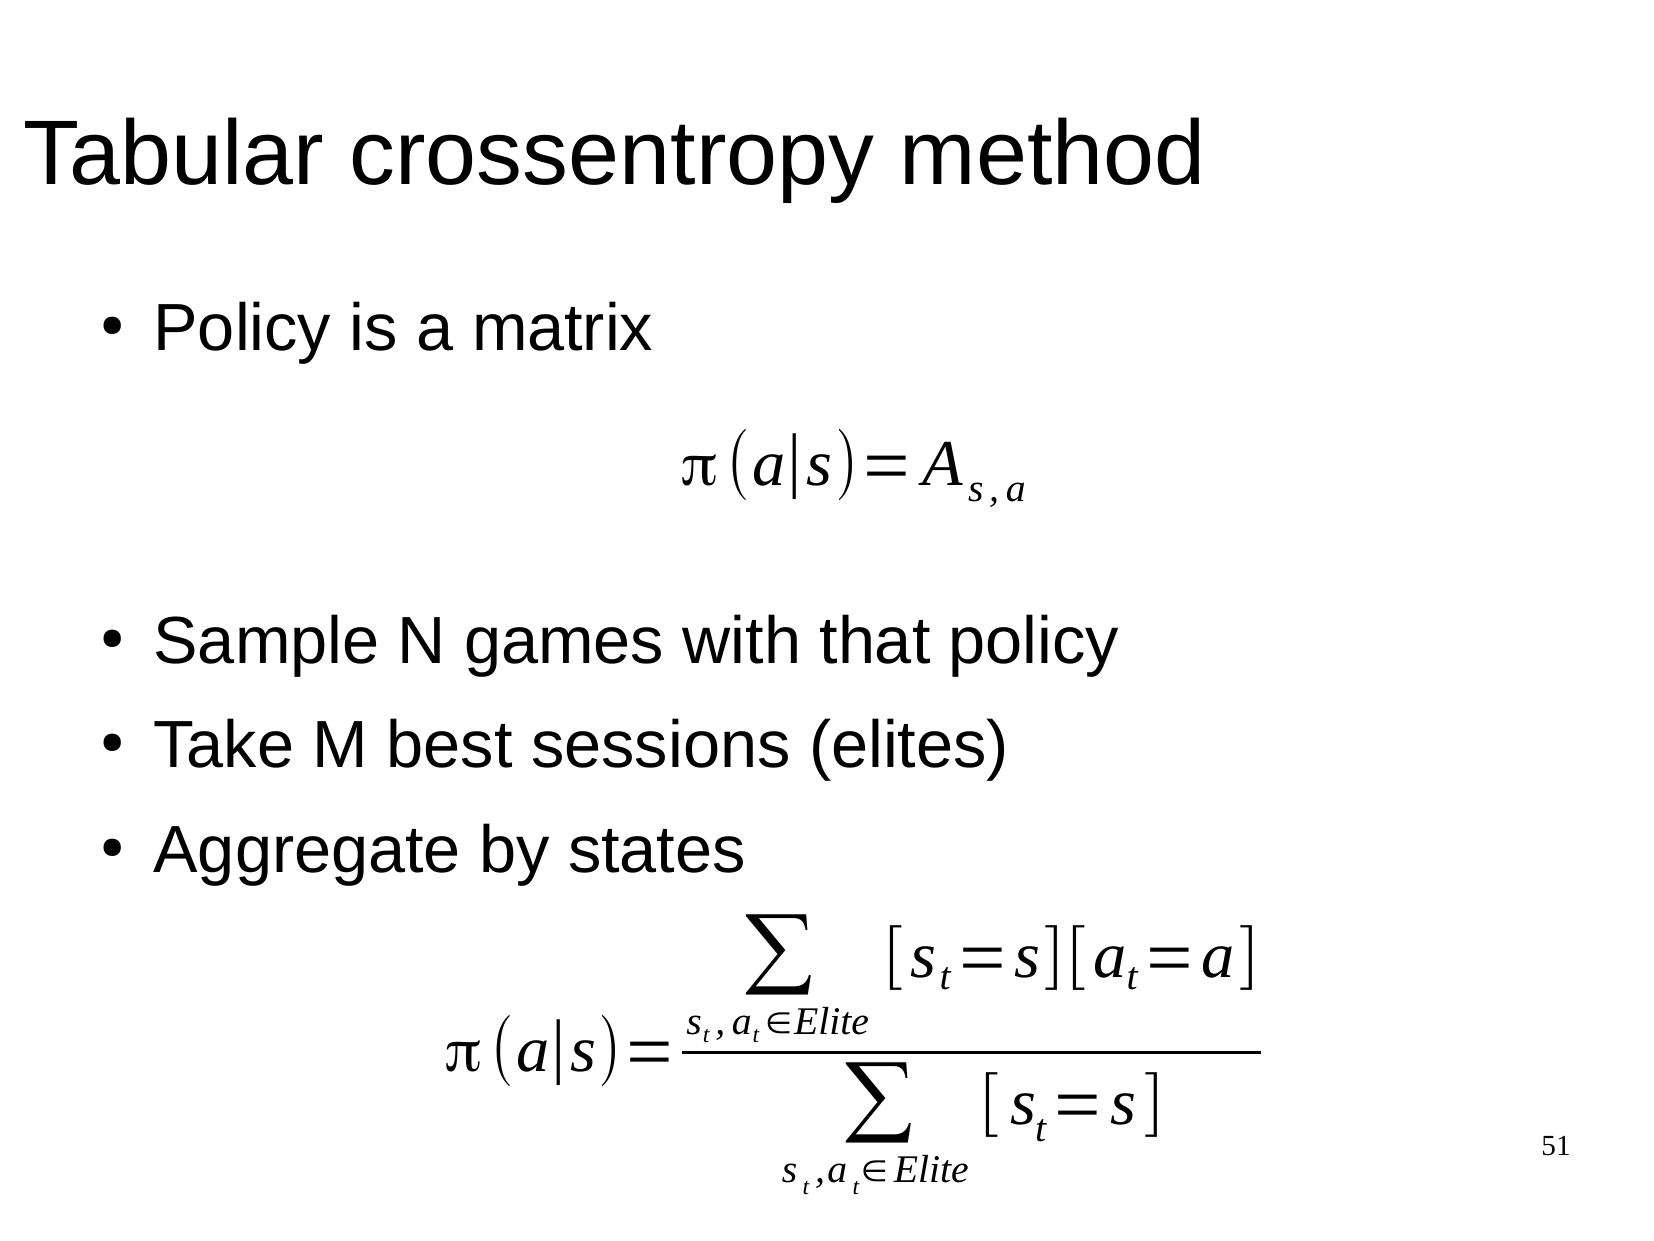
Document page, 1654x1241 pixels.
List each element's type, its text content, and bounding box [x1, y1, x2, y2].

chart [664, 423, 1041, 509]
title Tabular crossentropy method [23, 49, 1512, 257]
chart [428, 907, 1279, 1200]
list Policy is a matrix Sample N games with that policy Take M best sessions (elites) Aggregate by states [82, 290, 1571, 1010]
